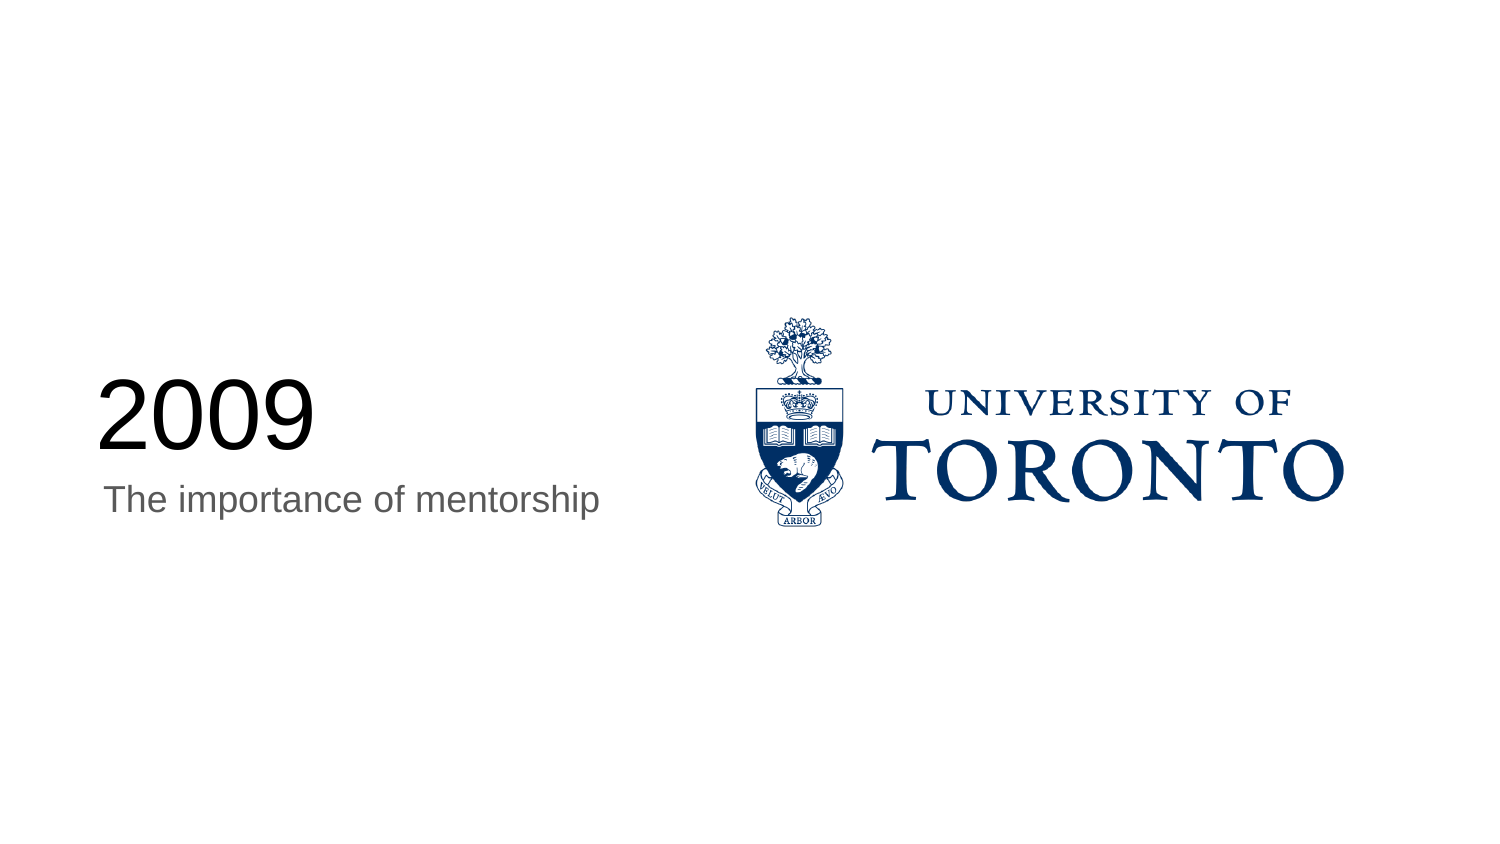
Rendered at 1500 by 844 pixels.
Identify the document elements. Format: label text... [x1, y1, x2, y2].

subtitle The importance of mentorship [88, 459, 698, 663]
title 2009 [80, 73, 1125, 745]
picture [691, 254, 1407, 589]
